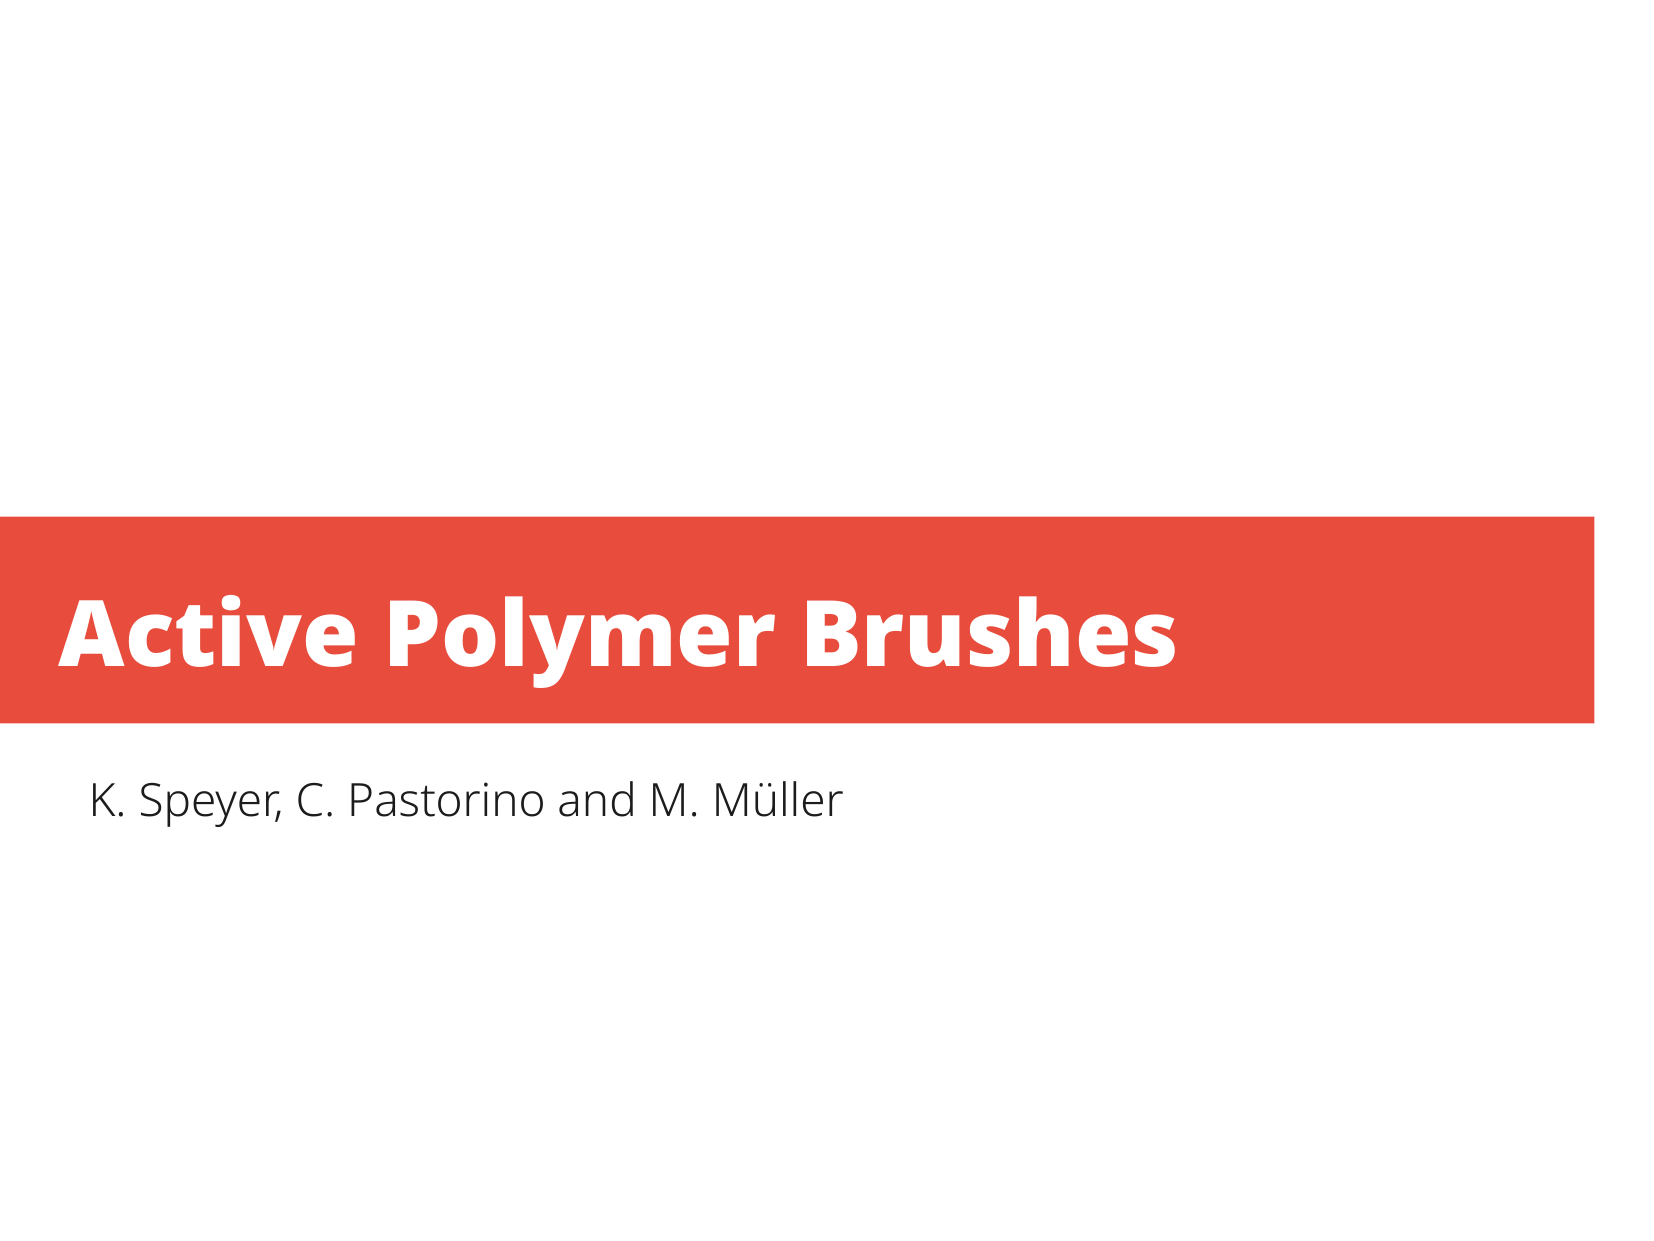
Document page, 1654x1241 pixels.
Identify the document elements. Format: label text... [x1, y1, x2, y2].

title Active Polymer Brushes [59, 546, 1595, 694]
subtitle K. Speyer, C. Pastorino and M. Müller [88, 767, 1595, 1182]
